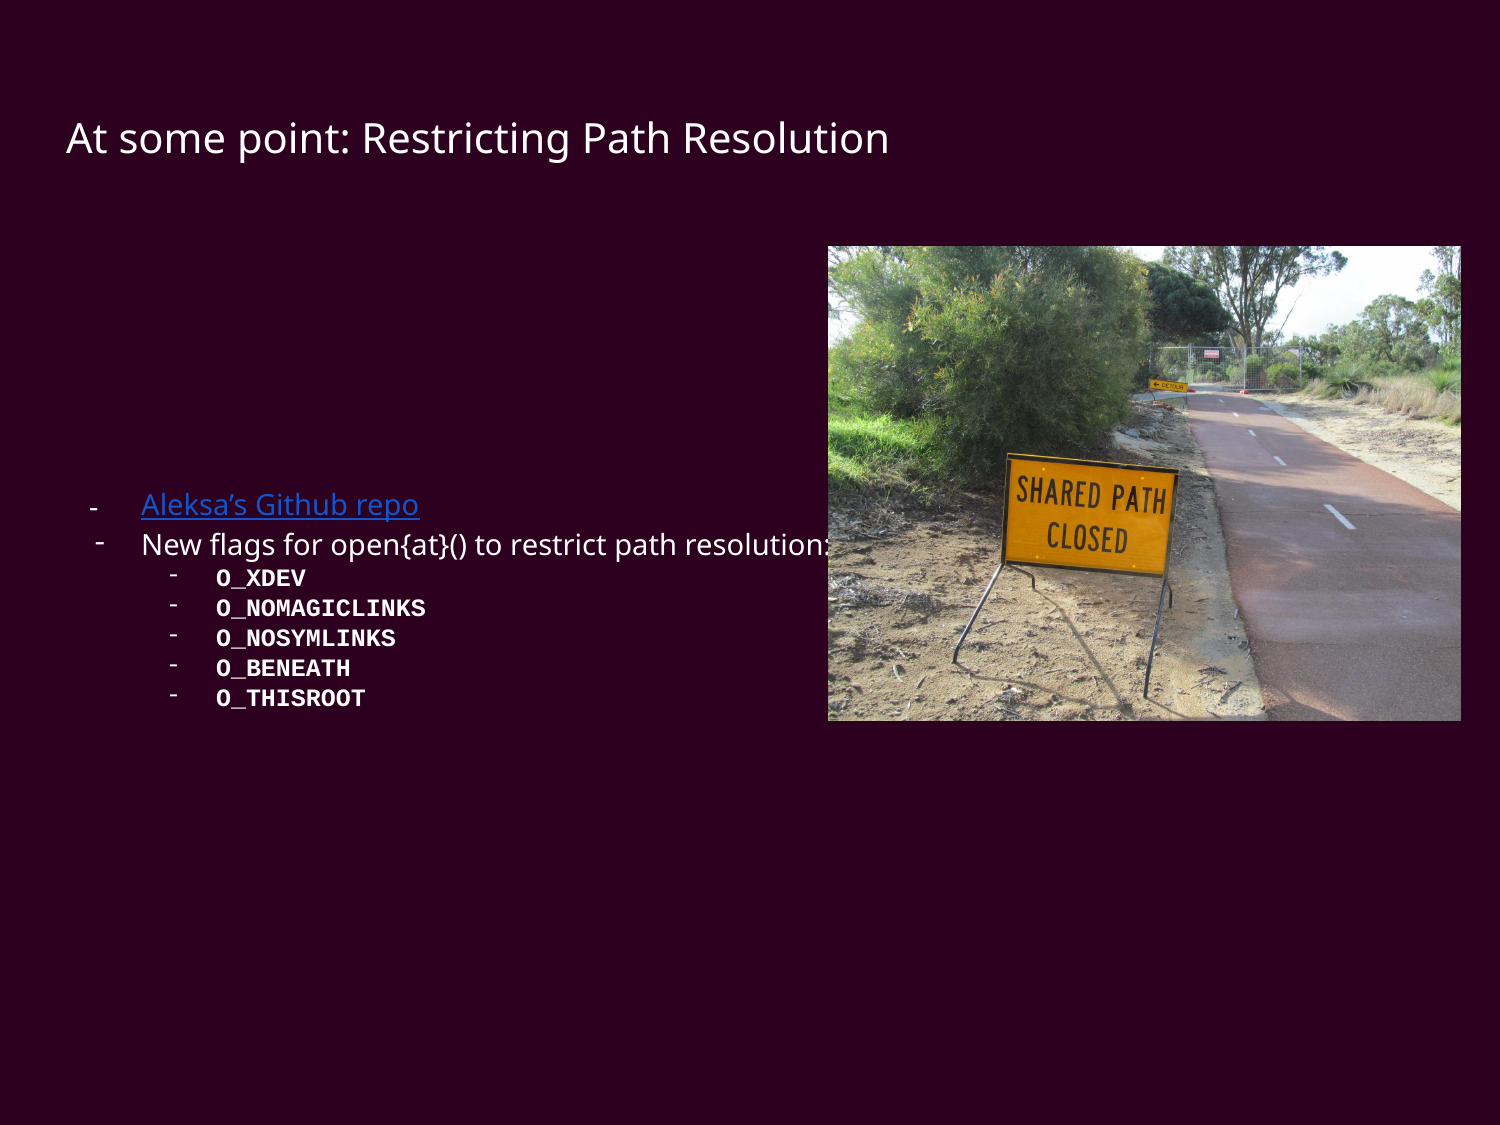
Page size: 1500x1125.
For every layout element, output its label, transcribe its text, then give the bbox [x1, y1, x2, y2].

text_box At some point: Restricting Path Resolution [51, 97, 1449, 223]
picture [828, 246, 1461, 721]
text_box Aleksa’s Github repo New flags for open{at}() to restrict path resolution: O_XDEV O_NOMAGICLINKS O_NOSYMLINKS O_BENEATH O_THISROOT [51, 224, 1440, 974]
